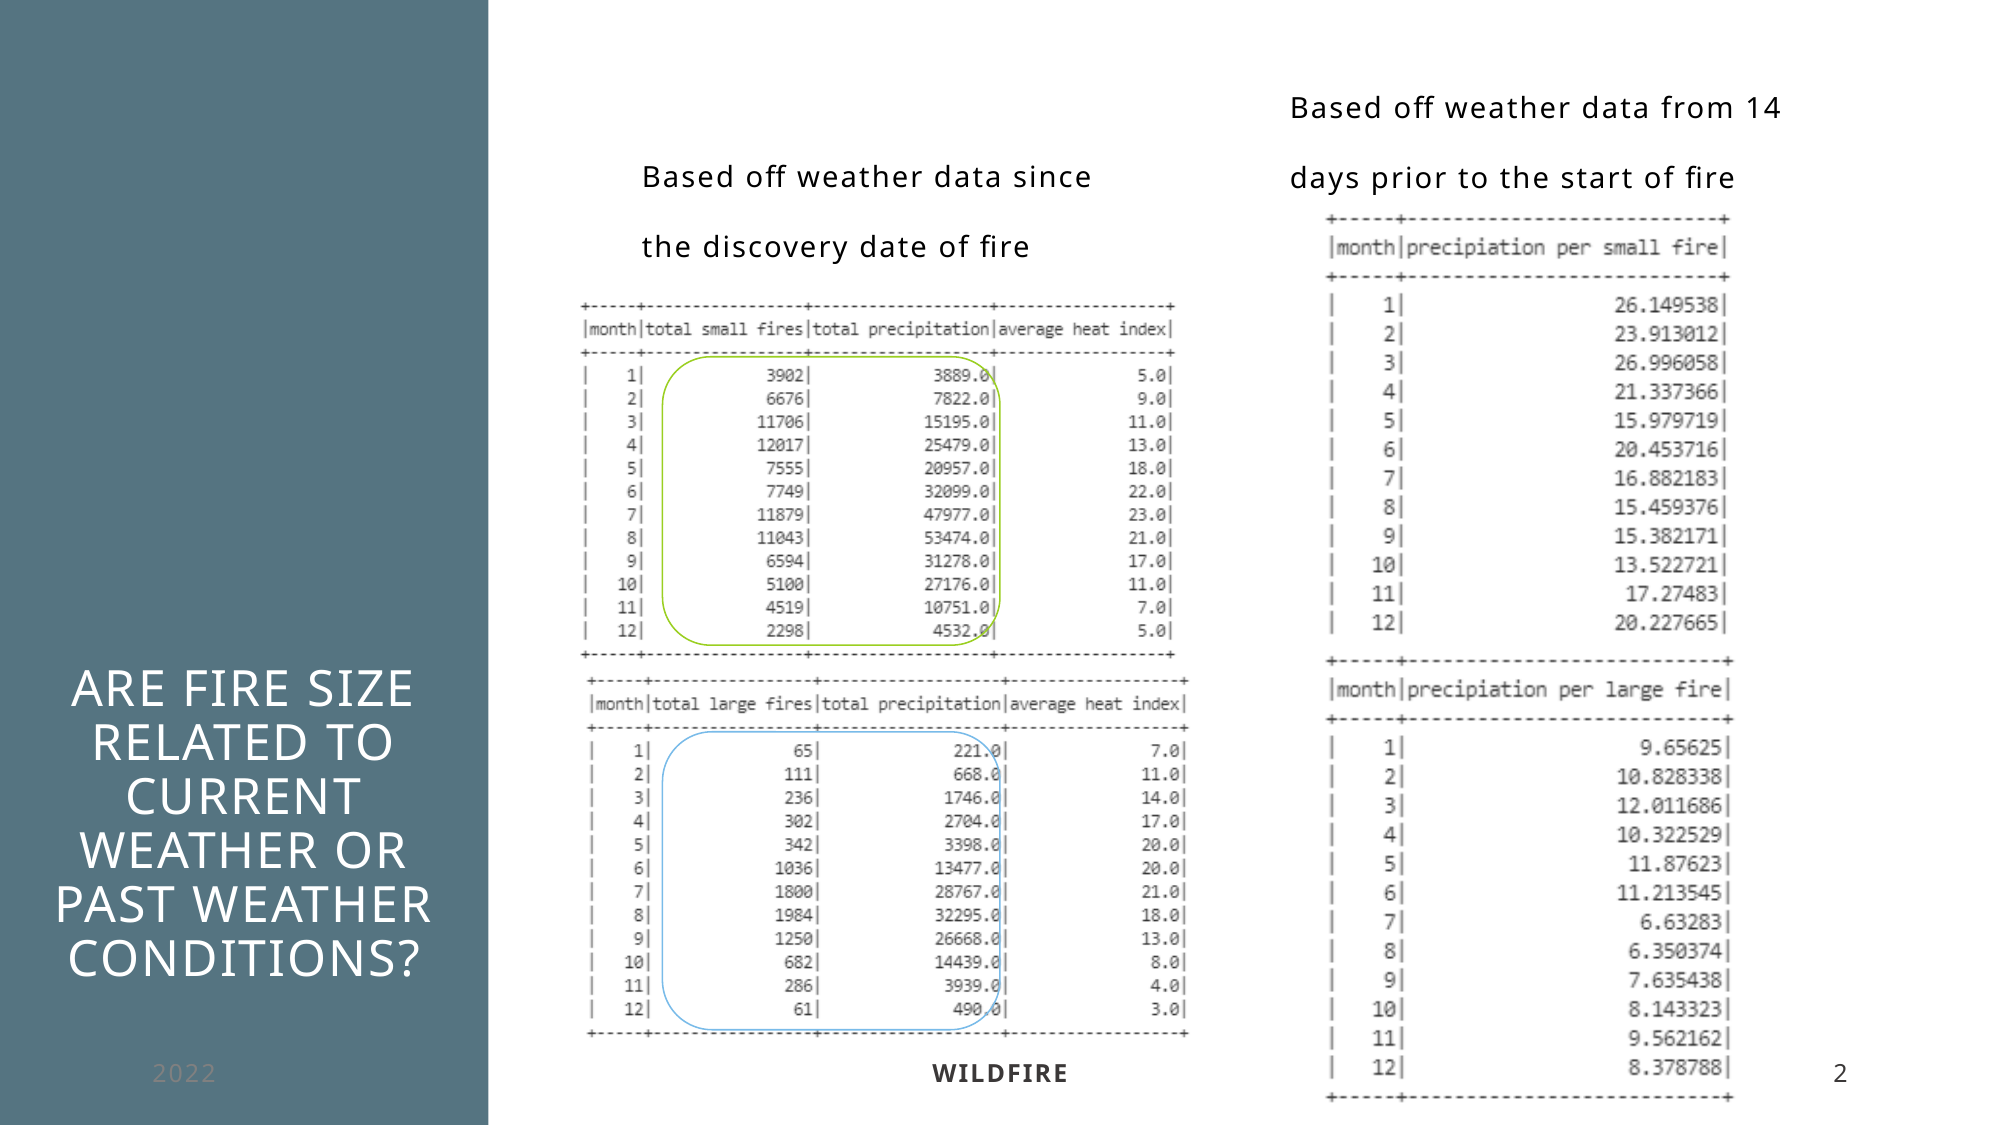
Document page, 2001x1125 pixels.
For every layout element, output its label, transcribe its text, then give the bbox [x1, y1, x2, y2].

slide_number 2 [1747, 1042, 1863, 1103]
text_box Based off weather data from 14 days prior to the start of fire [1275, 26, 1863, 223]
title Are fire size related to current weather or past weather conditions? [0, 0, 489, 1125]
picture [1320, 209, 1747, 1118]
footer wildfire [662, 1042, 1320, 1103]
picture [579, 292, 1201, 1050]
slide_number 2022 [137, 1042, 588, 1103]
list Based off weather data since the discovery date of fire [627, 95, 1168, 292]
